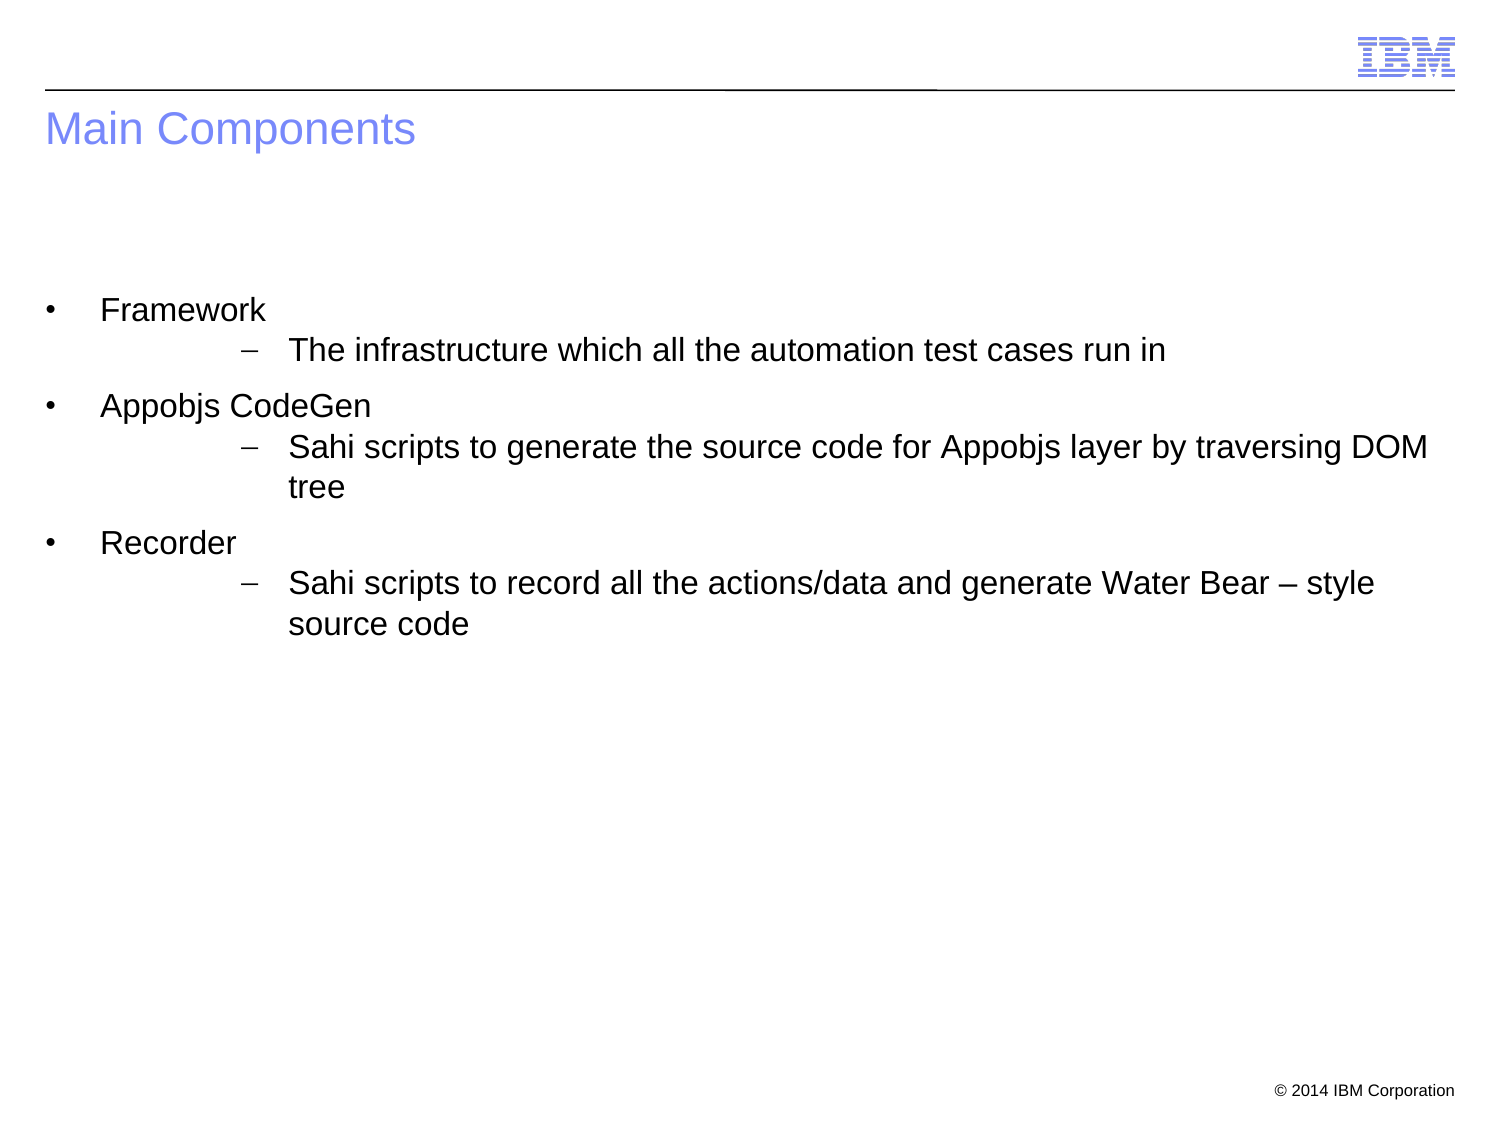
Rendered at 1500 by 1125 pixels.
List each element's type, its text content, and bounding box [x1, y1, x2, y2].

title Main Components [29, 97, 1454, 202]
list Framework The infrastructure which all the automation test cases run in Appobjs CodeGen Sahi scripts to generate the source code for Appobjs layer by traversing DOM tree Recorder Sahi scripts to record all the actions/data and generate Water Bear – style source code [29, 285, 1454, 1042]
picture [1358, 37, 1455, 77]
